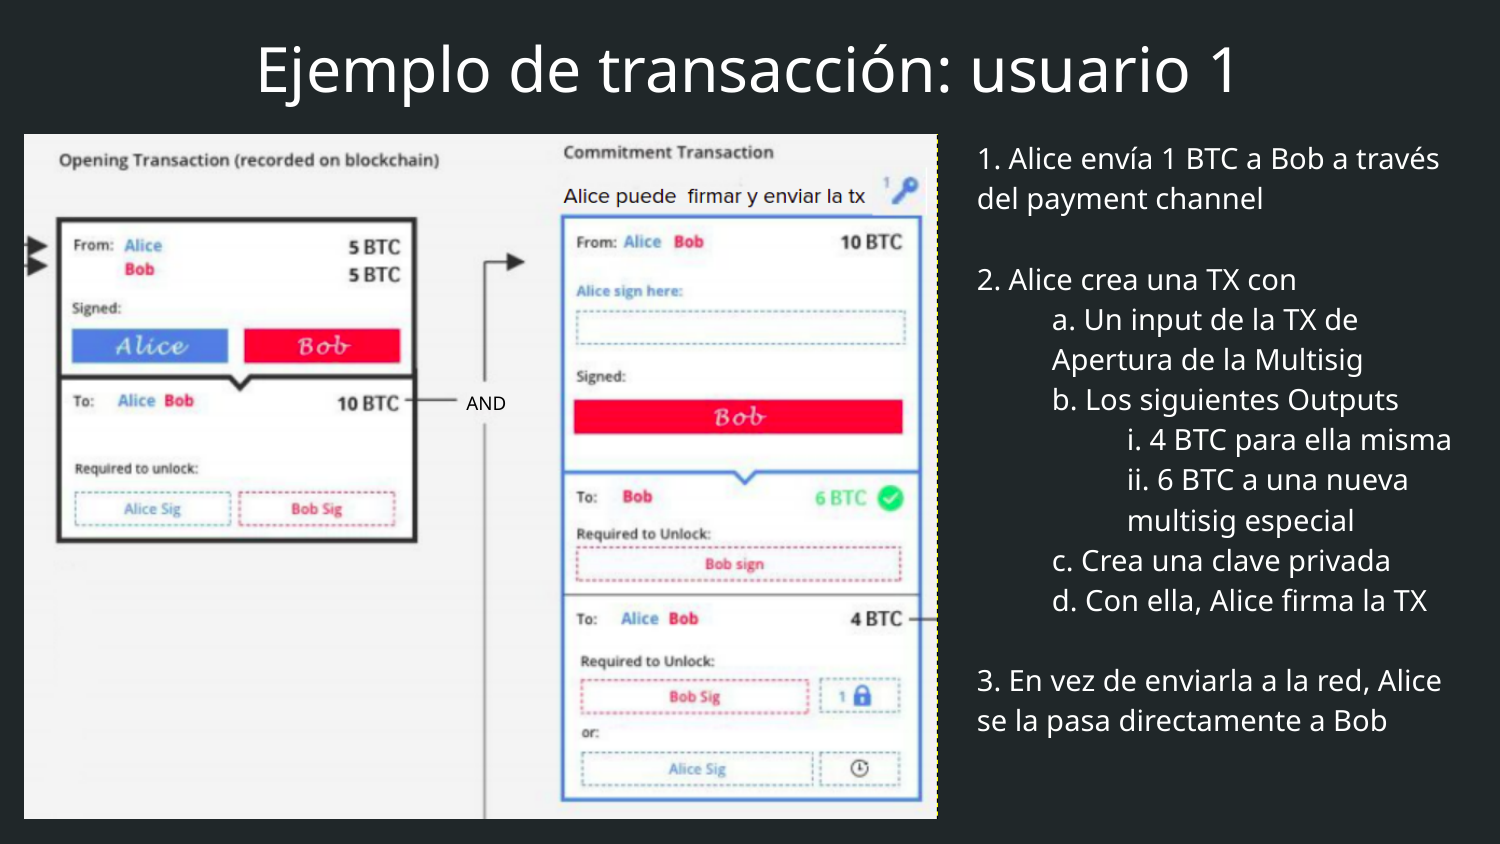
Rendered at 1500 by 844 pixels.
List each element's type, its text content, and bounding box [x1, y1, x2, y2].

text_box AND [481, 399, 488, 409]
text_box AND [496, 398, 503, 409]
picture [24, 134, 938, 819]
text_box Ejemplo de transacción: usuario 1 [240, 15, 1360, 90]
text_box 1. Alice envía 1 BTC a Bob a través del payment channel 2. Alice crea una TX con a. Un input de la TX de Apertura de la Multisig b. Los siguientes Outputs i. 4 BTC para ella misma ii. 6 BTC a una nueva multisig especial c. Crea una clave privada d. Con ella, Alice firma la TX 3. En vez de enviarla a la red, Alice se la pasa directamente a Bob [961, 120, 1474, 791]
text_box AND [451, 376, 549, 409]
